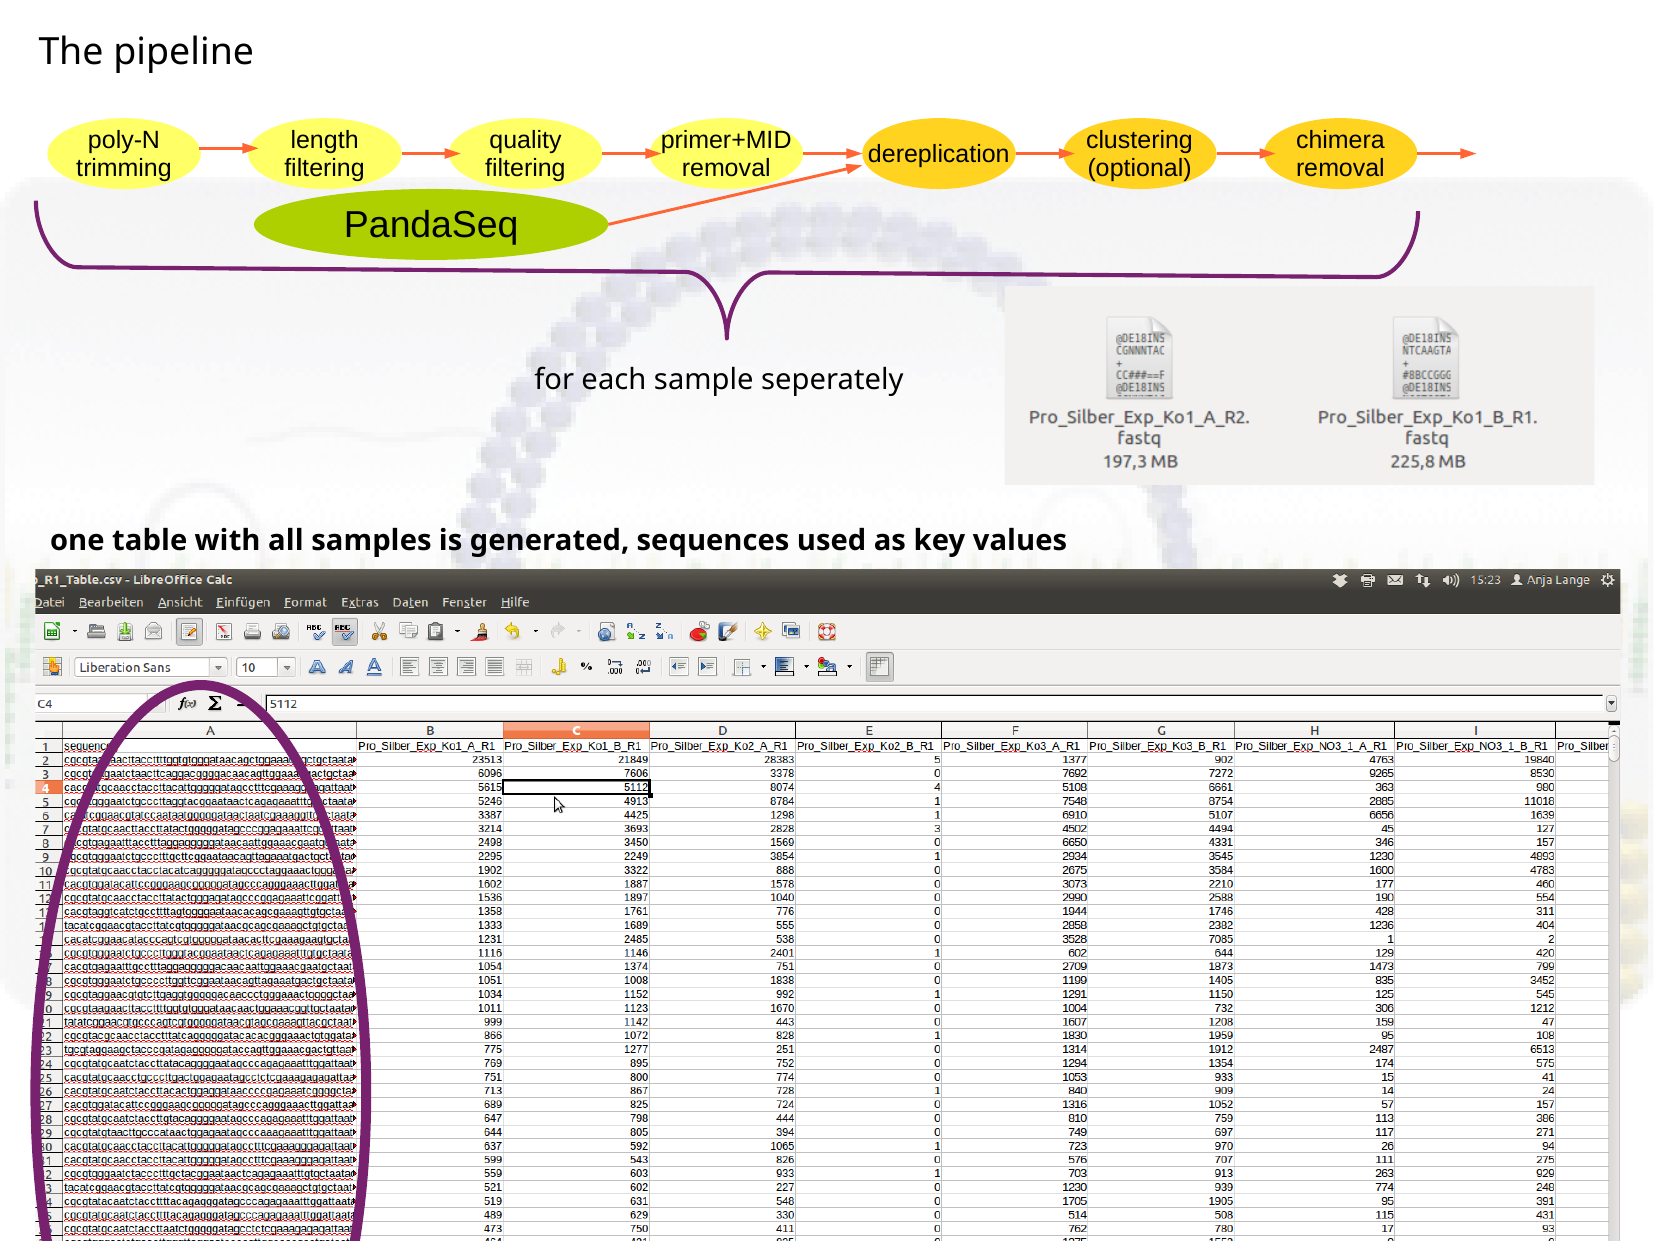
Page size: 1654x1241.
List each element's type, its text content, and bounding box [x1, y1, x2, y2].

text_box for each sample seperately [484, 330, 1003, 393]
text_box one table with all samples is generated, sequences used as key values [0, 492, 1312, 556]
text_box The pipeline [23, 16, 304, 92]
picture [35, 1198, 41, 1241]
picture [35, 569, 1621, 1241]
text_box primer+MID removal [650, 118, 804, 190]
text_box chimera removal [1264, 118, 1418, 190]
text_box PandaSeq [253, 188, 609, 260]
picture [1004, 286, 1595, 485]
text_box quality filtering [449, 118, 603, 190]
text_box length filtering [248, 118, 402, 190]
text_box clustering (optional) [1063, 118, 1217, 190]
text_box poly-N trimming [47, 118, 201, 190]
picture [41, 691, 361, 1241]
text_box dereplication [862, 118, 1016, 190]
text_box [0, 0, 1654, 1241]
